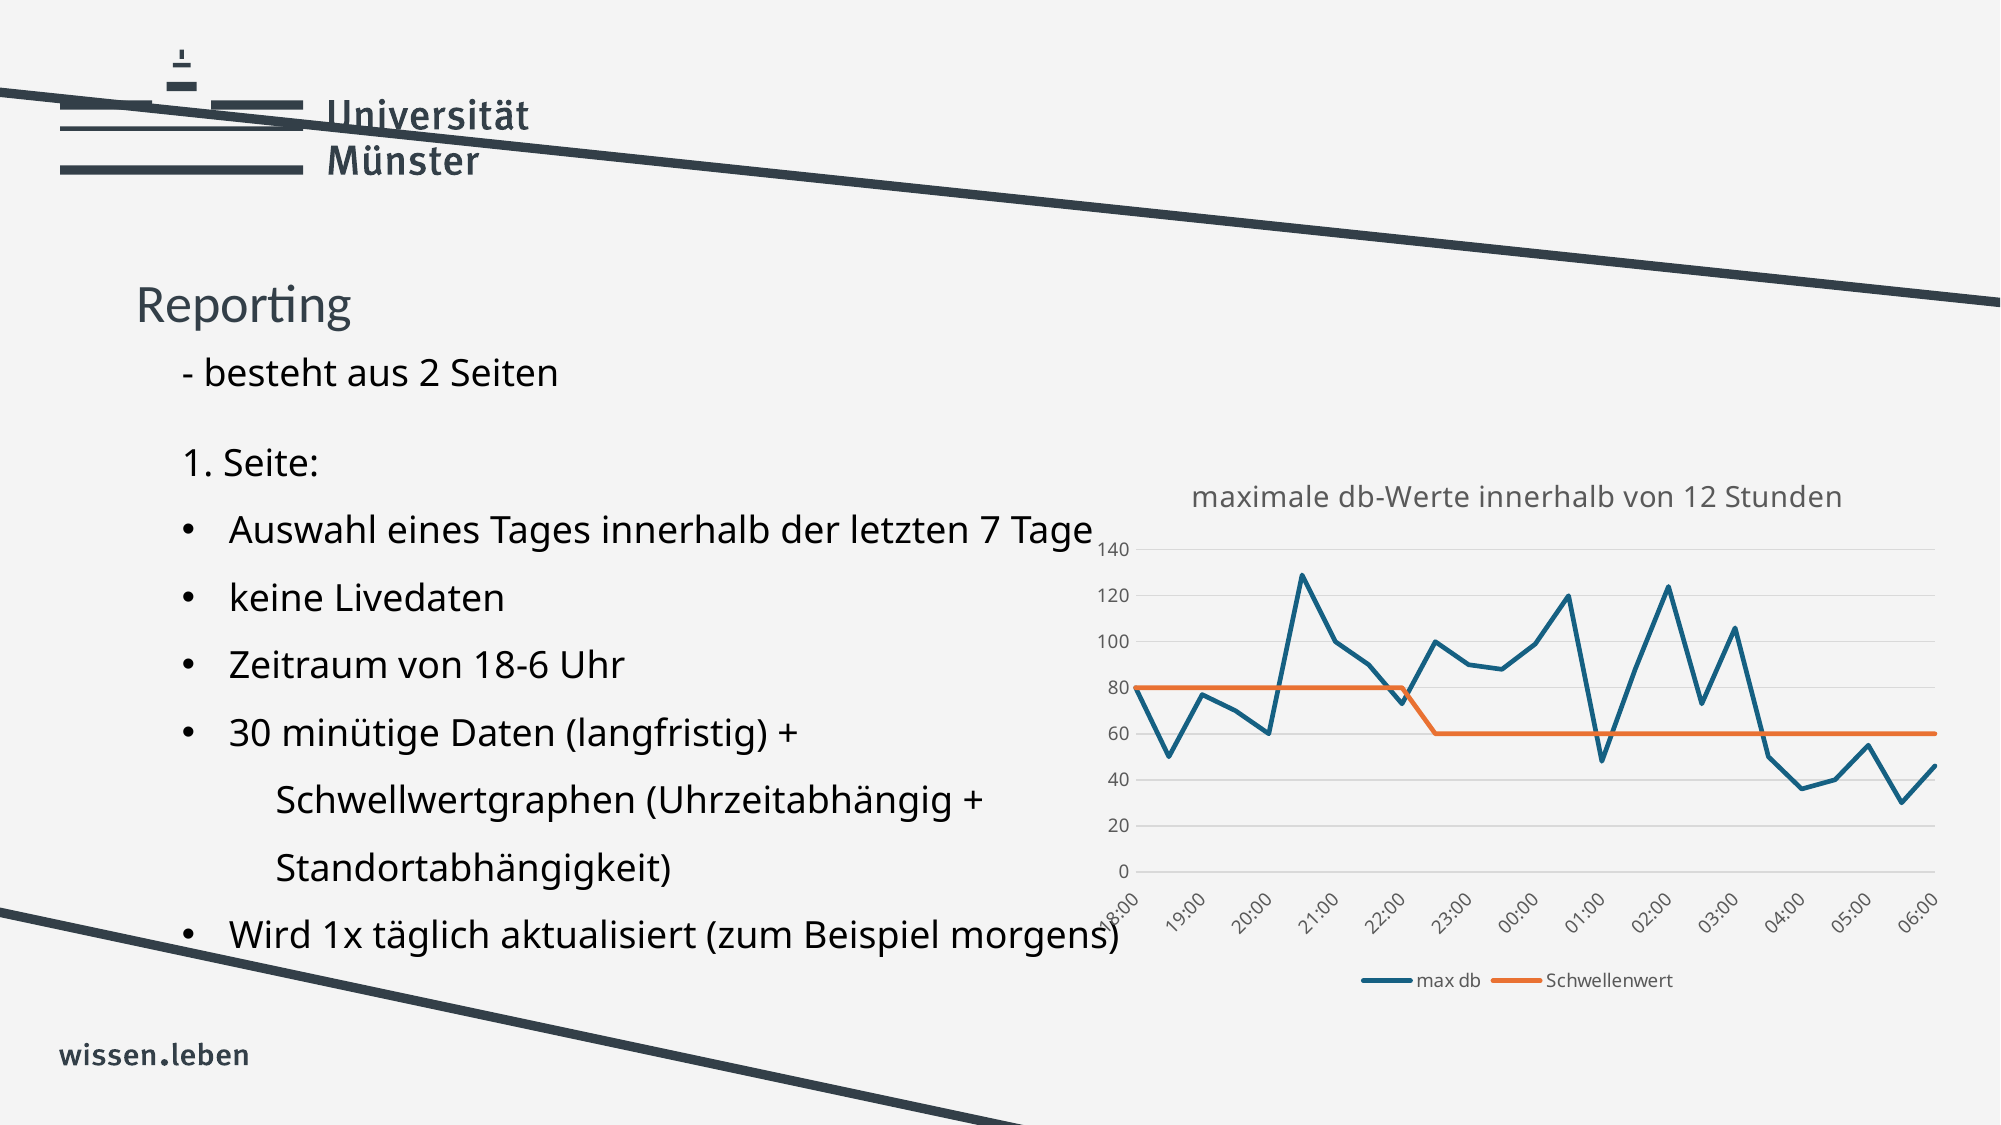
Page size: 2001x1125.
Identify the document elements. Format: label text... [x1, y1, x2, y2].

chart [1074, 448, 1963, 1001]
text_box Reporting [121, 260, 1403, 342]
text_box - besteht aus 2 Seiten 1. Seite: Auswahl eines Tages innerhalb der letzten 7 Tage keine Livedaten Zeitraum von 18-6 Uhr 30 minütige Daten (langfristig) + Schwellwertgraphen (Uhrzeitabhängig + Standortabhängigkeit) Wird 1x täglich aktualisiert (zum Beispiel morgens) [166, 341, 1773, 1125]
